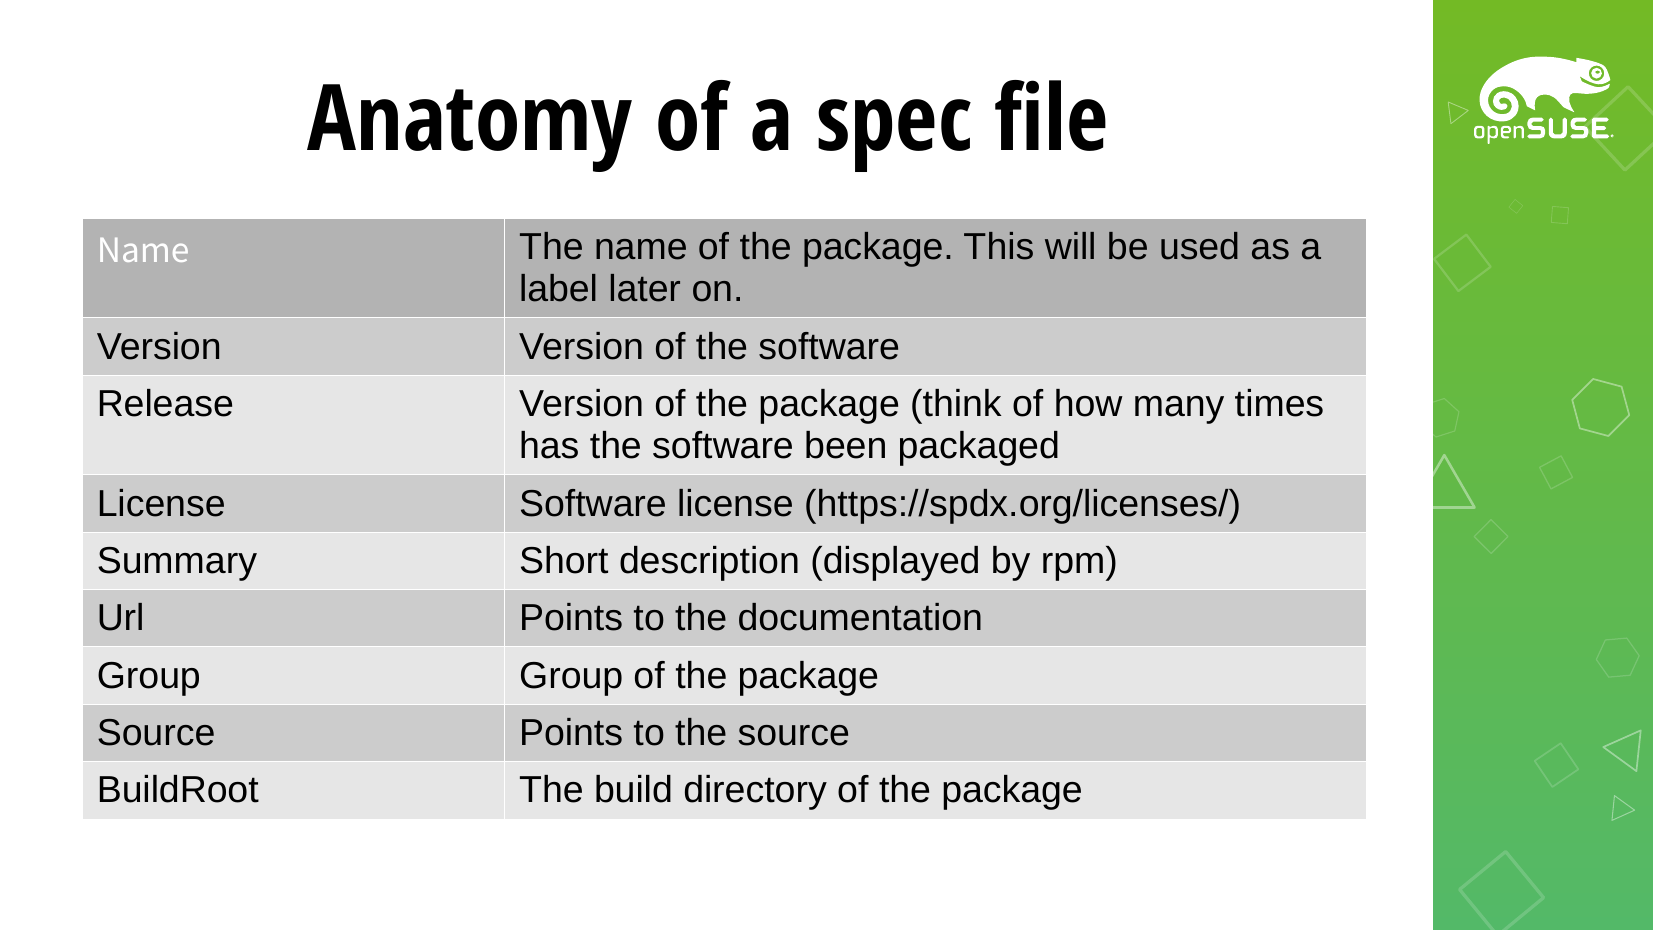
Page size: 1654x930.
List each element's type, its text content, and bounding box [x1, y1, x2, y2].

table_cell Version of the package (think of how many times has the software been packaged [505, 376, 1366, 474]
table_cell Release [83, 376, 504, 474]
table_header The name of the package. This will be used as a label later on. [505, 219, 1366, 317]
table_cell Summary [83, 533, 504, 589]
table_cell The build directory of the package [505, 762, 1366, 819]
table_cell Points to the source [505, 705, 1366, 761]
table_cell Version of the software [505, 318, 1366, 375]
table_cell Short description (displayed by rpm) [505, 533, 1366, 589]
table_header Name [83, 219, 504, 317]
table_cell Source [83, 705, 504, 761]
table_cell Group of the package [505, 647, 1366, 704]
table_cell Url [83, 590, 504, 646]
table_cell License [83, 475, 504, 532]
table_cell Points to the documentation [505, 590, 1366, 646]
table_cell Group [83, 647, 504, 704]
title Anatomy of a spec file [82, 37, 1336, 193]
table_cell BuildRoot [83, 762, 504, 819]
table_cell Software license (https://spdx.org/licenses/) [505, 475, 1366, 532]
table_cell Version [83, 318, 504, 375]
